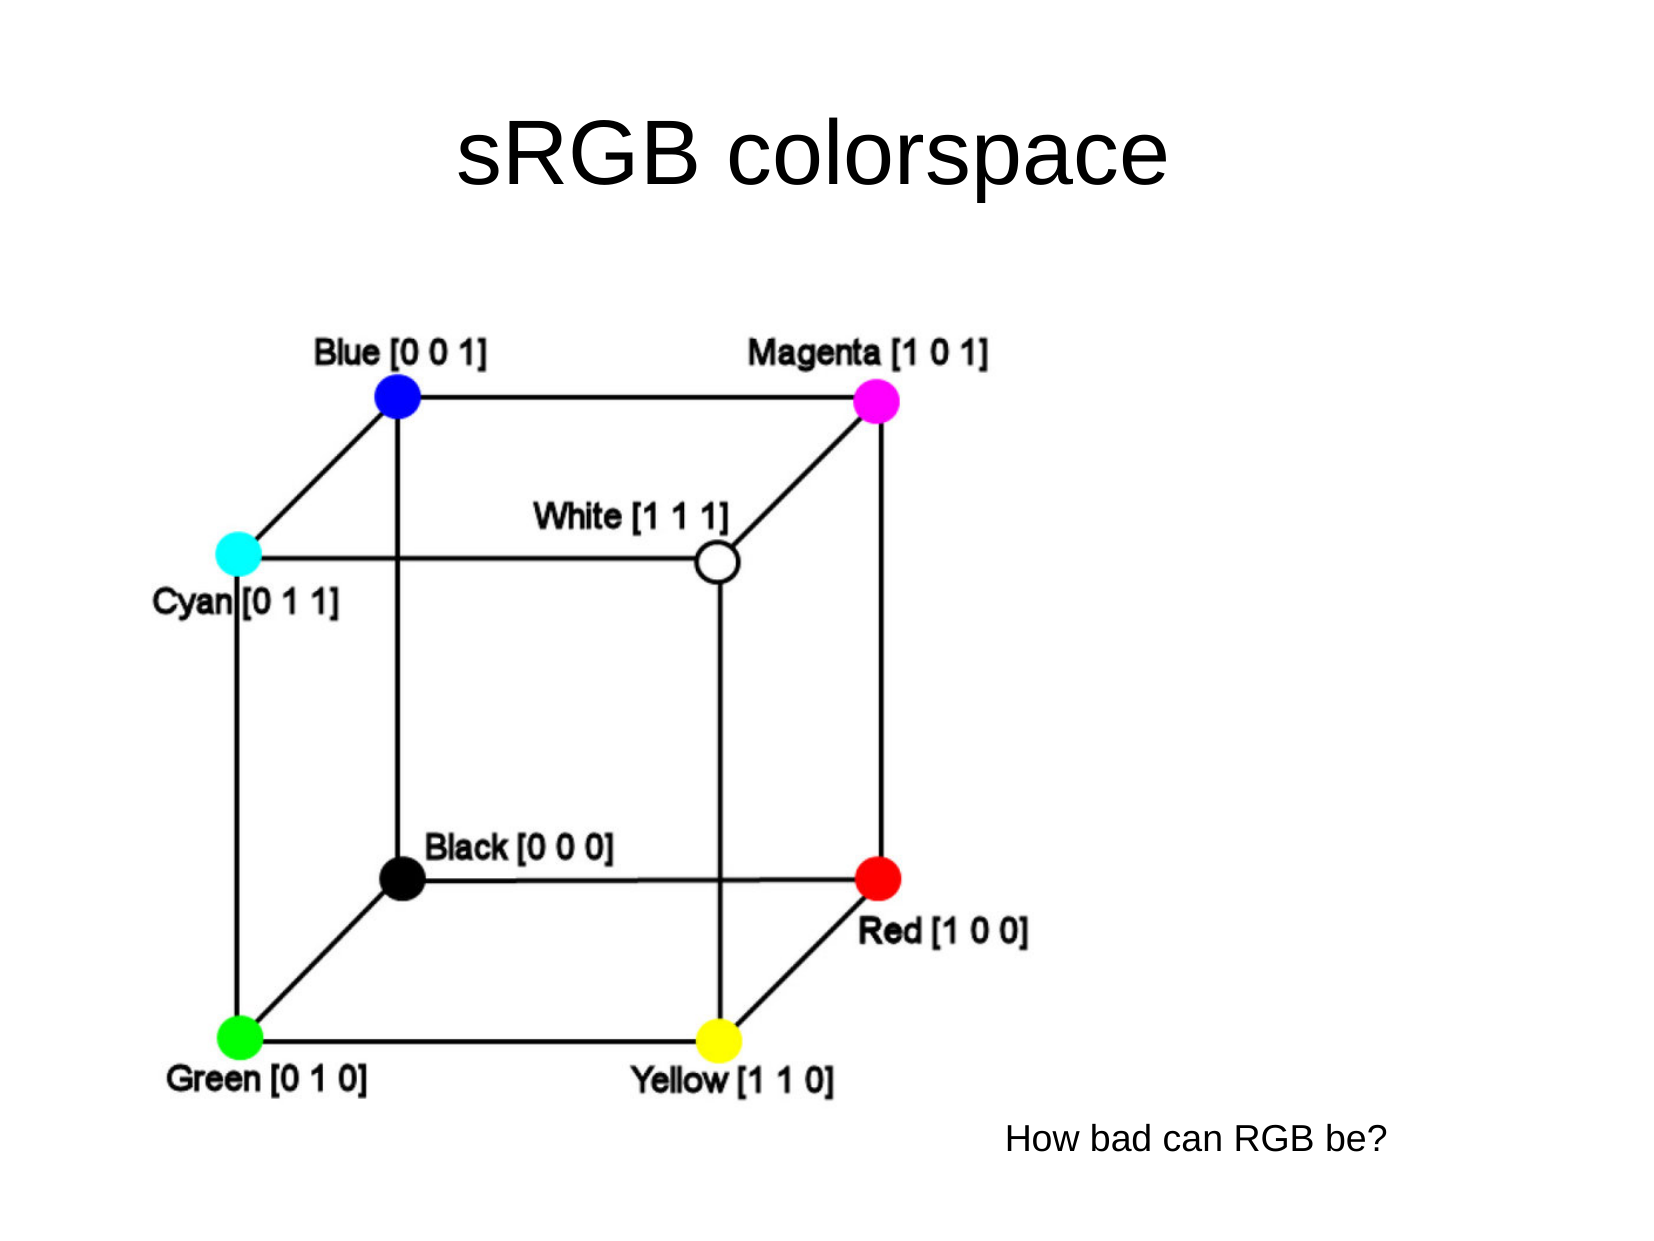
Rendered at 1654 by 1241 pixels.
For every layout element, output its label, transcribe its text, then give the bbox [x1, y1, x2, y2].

picture [86, 245, 1083, 1241]
text_box How bad can RGB be? [990, 1110, 1516, 1167]
title sRGB colorspace [82, 49, 1571, 257]
